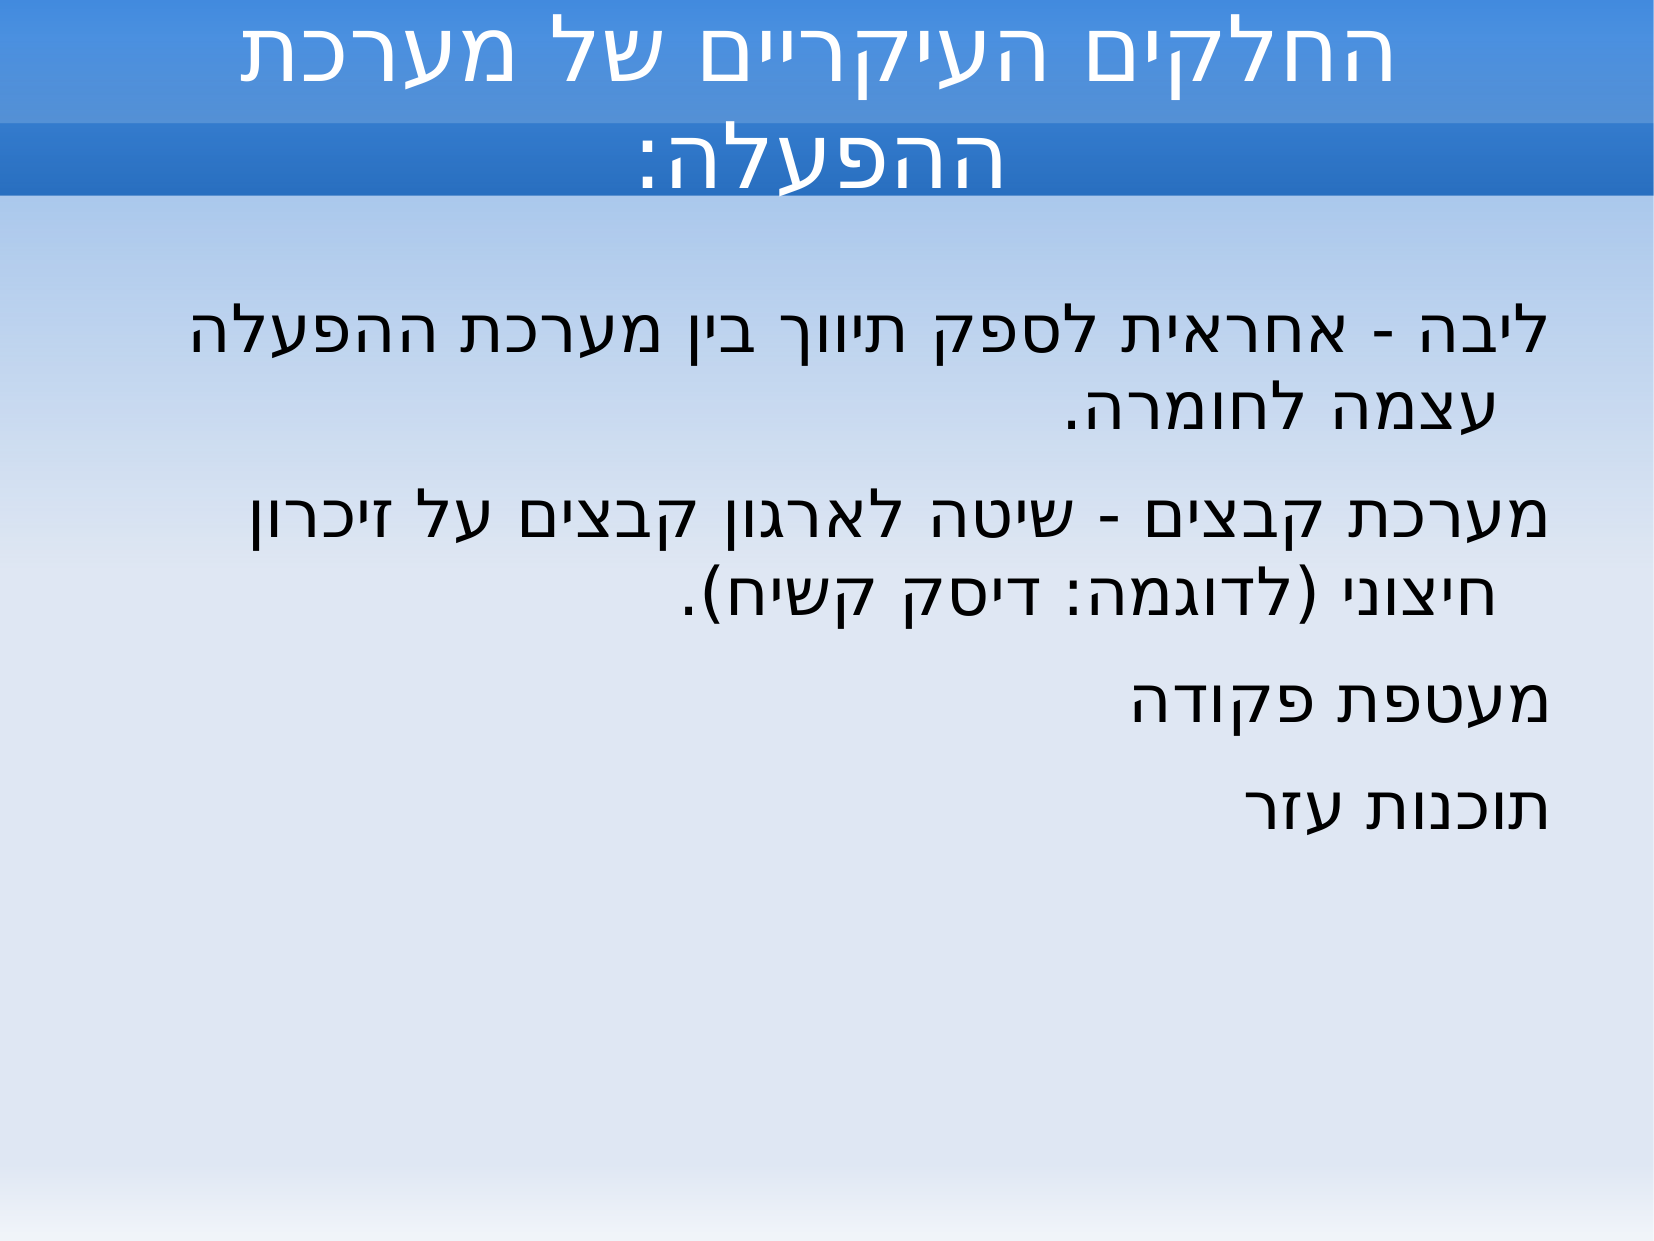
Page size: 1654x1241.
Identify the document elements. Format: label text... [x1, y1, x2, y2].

title החלקים העיקריים של מערכת ההפעלה: [76, 0, 1565, 211]
list ליבה - אחראית לספק תיווך בין מערכת ההפעלה עצמה לחומרה. מערכת קבצים - שיטה לארגון קבצים על זיכרון חיצוני (לדוגמה: דיסק קשיח). מעטפת פקודה תוכנות עזר [82, 290, 1571, 1094]
picture [0, 0, 1654, 1241]
